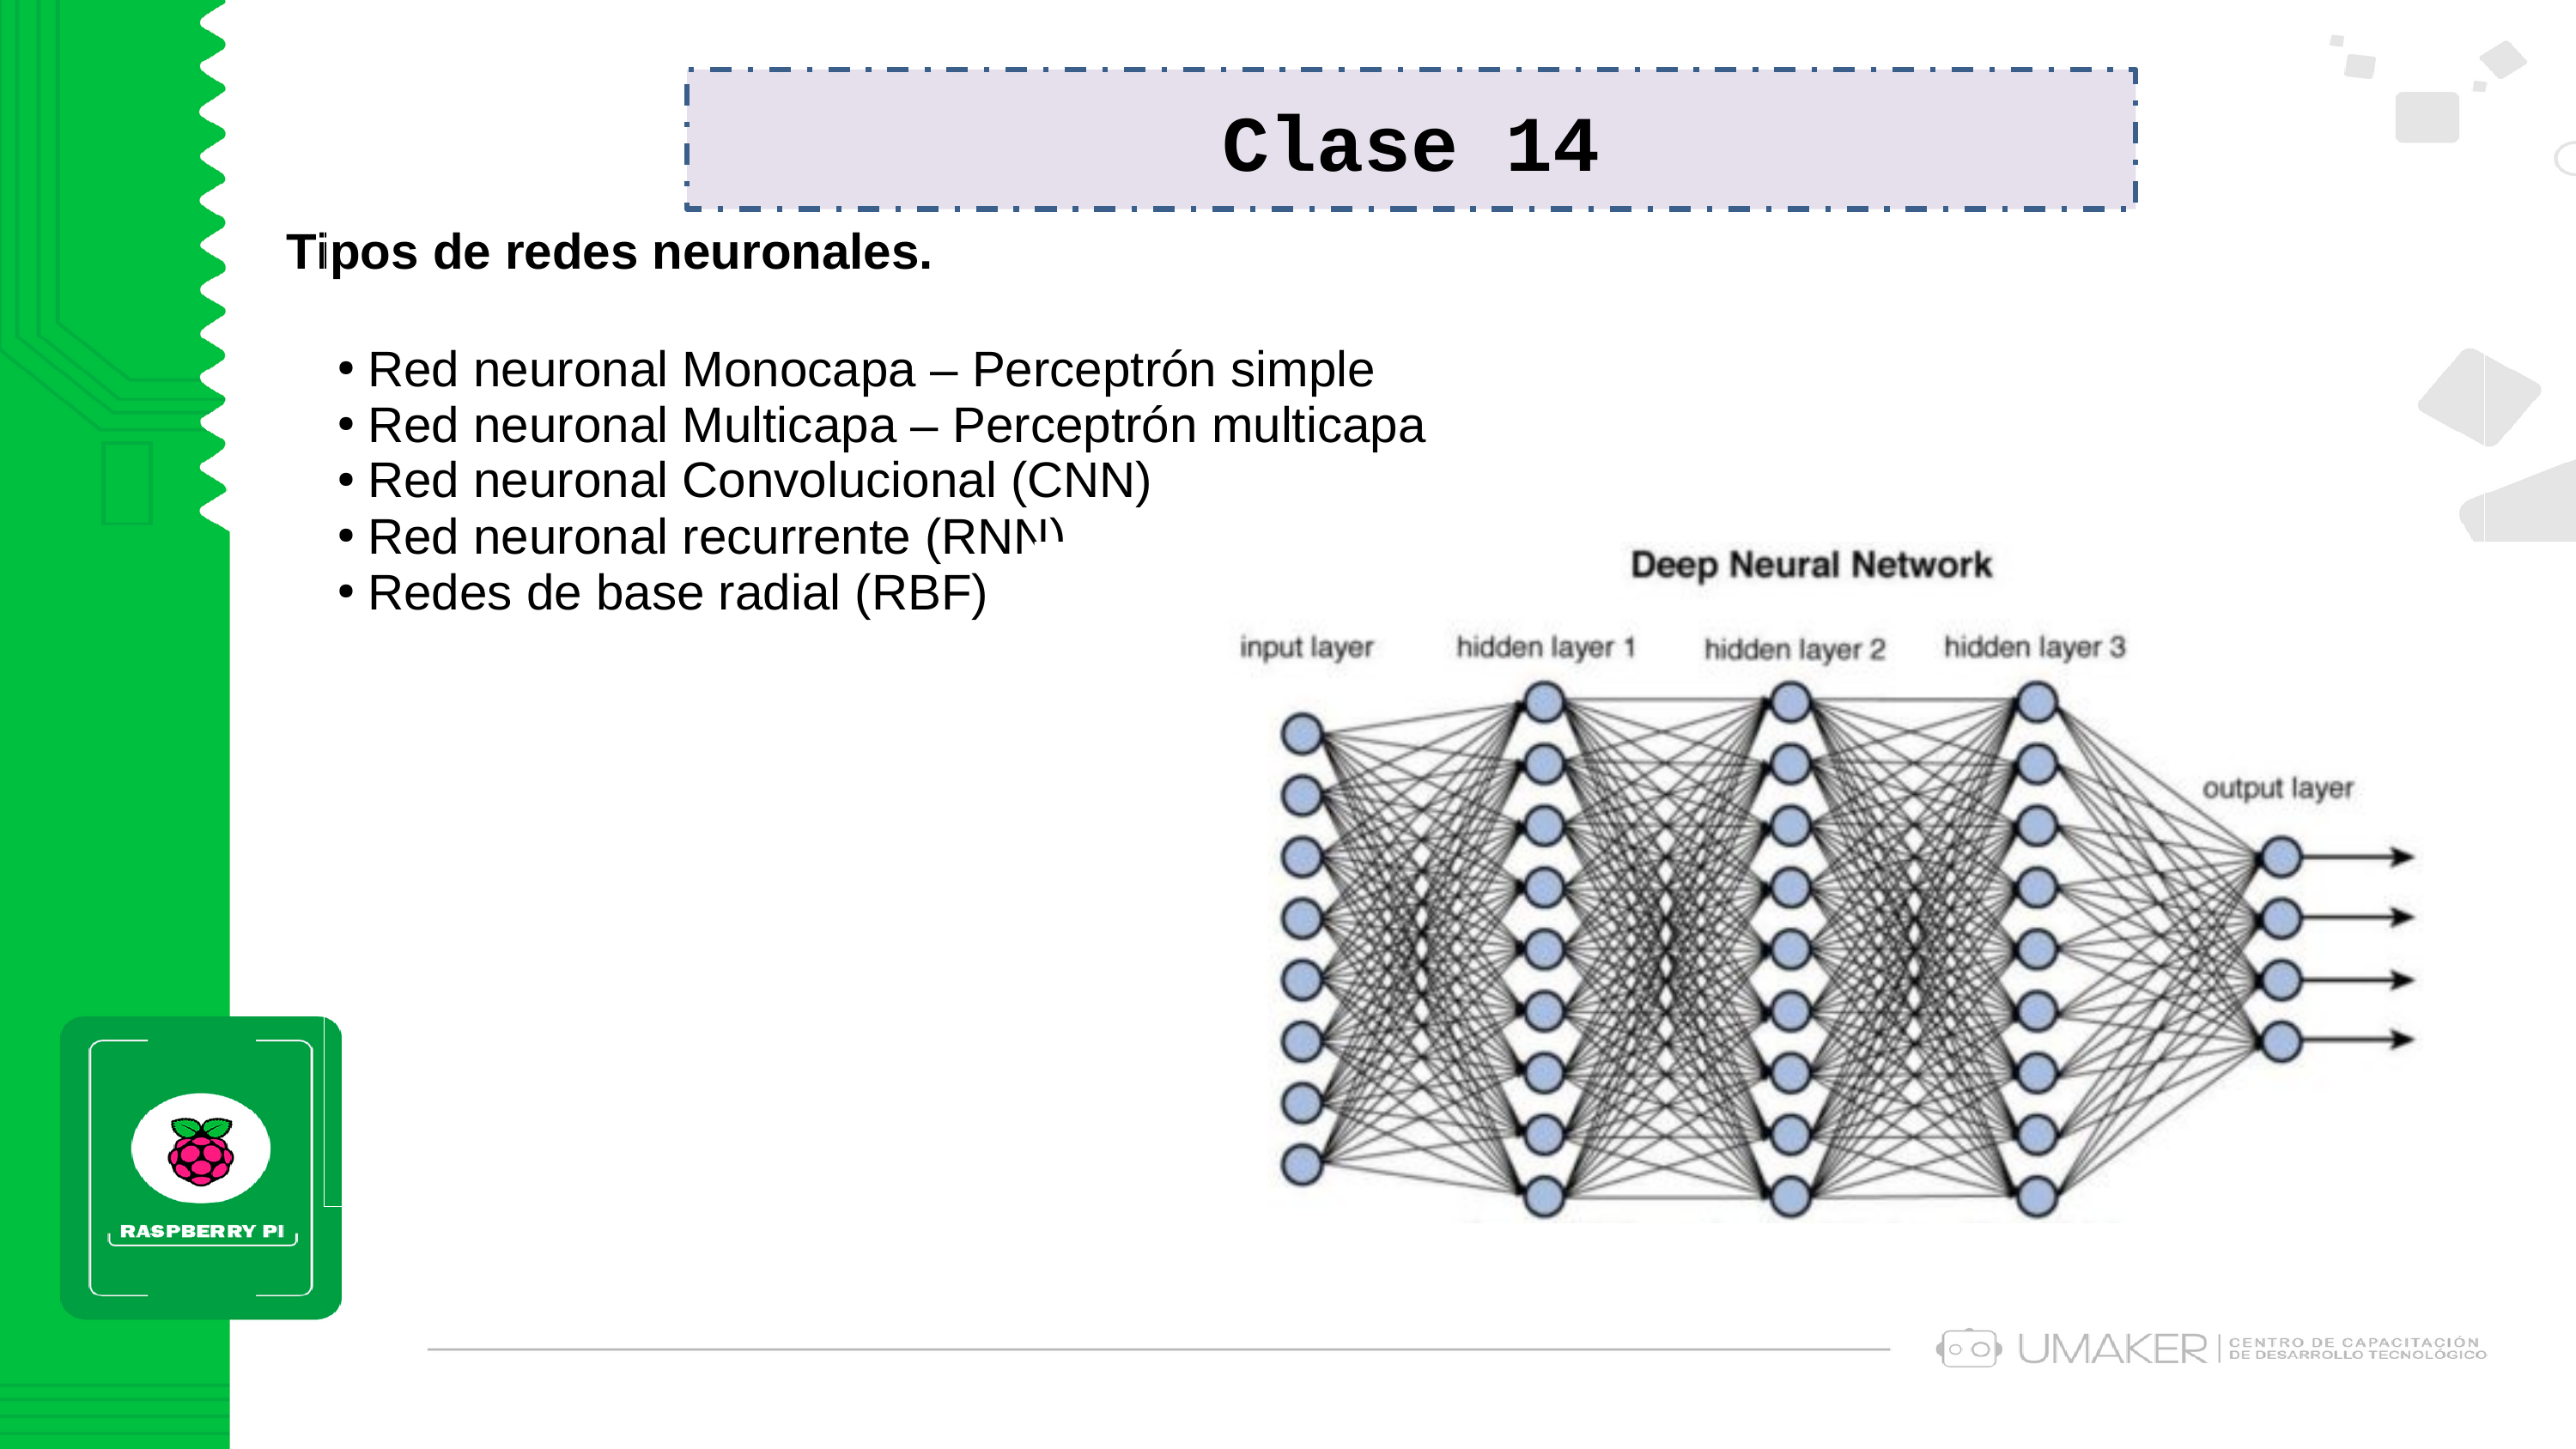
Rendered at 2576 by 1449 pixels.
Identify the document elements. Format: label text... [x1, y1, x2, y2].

text_box Clase 14 [687, 70, 2136, 209]
text_box Tipos de redes neuronales. [243, 213, 2378, 366]
picture [0, 0, 2576, 1449]
text_box Red neuronal Monocapa – Perceptrón simple Red neuronal Multicapa – Perceptrón multicapa Red neuronal Convolucional (CNN) Red neuronal recurrente (RNN) Redes de base radial (RBF) [324, 222, 2485, 1207]
